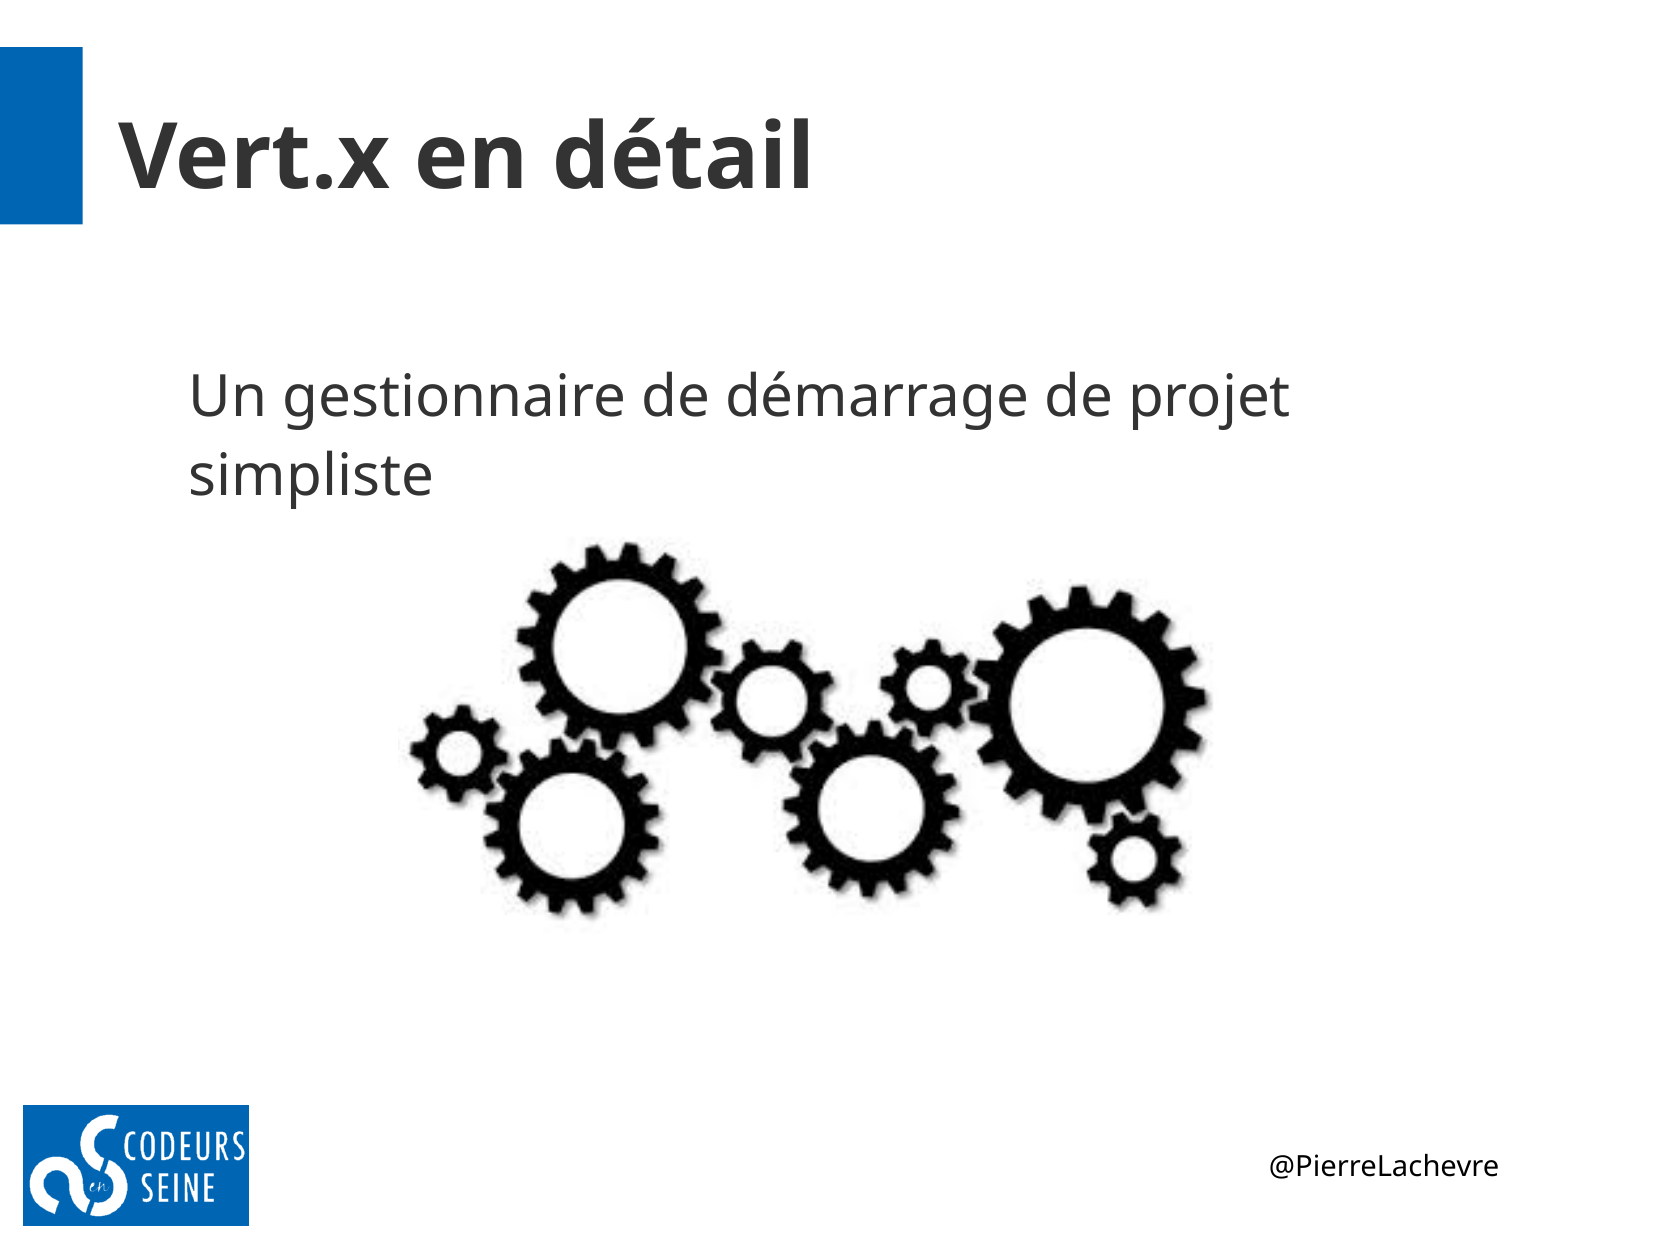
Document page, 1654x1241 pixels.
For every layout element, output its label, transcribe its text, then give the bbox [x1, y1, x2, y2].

picture [23, 1105, 249, 1226]
list Un gestionnaire de démarrage de projet simpliste [118, 354, 1536, 1074]
picture [398, 517, 1229, 934]
title Vert.x en détail [118, 49, 1571, 257]
